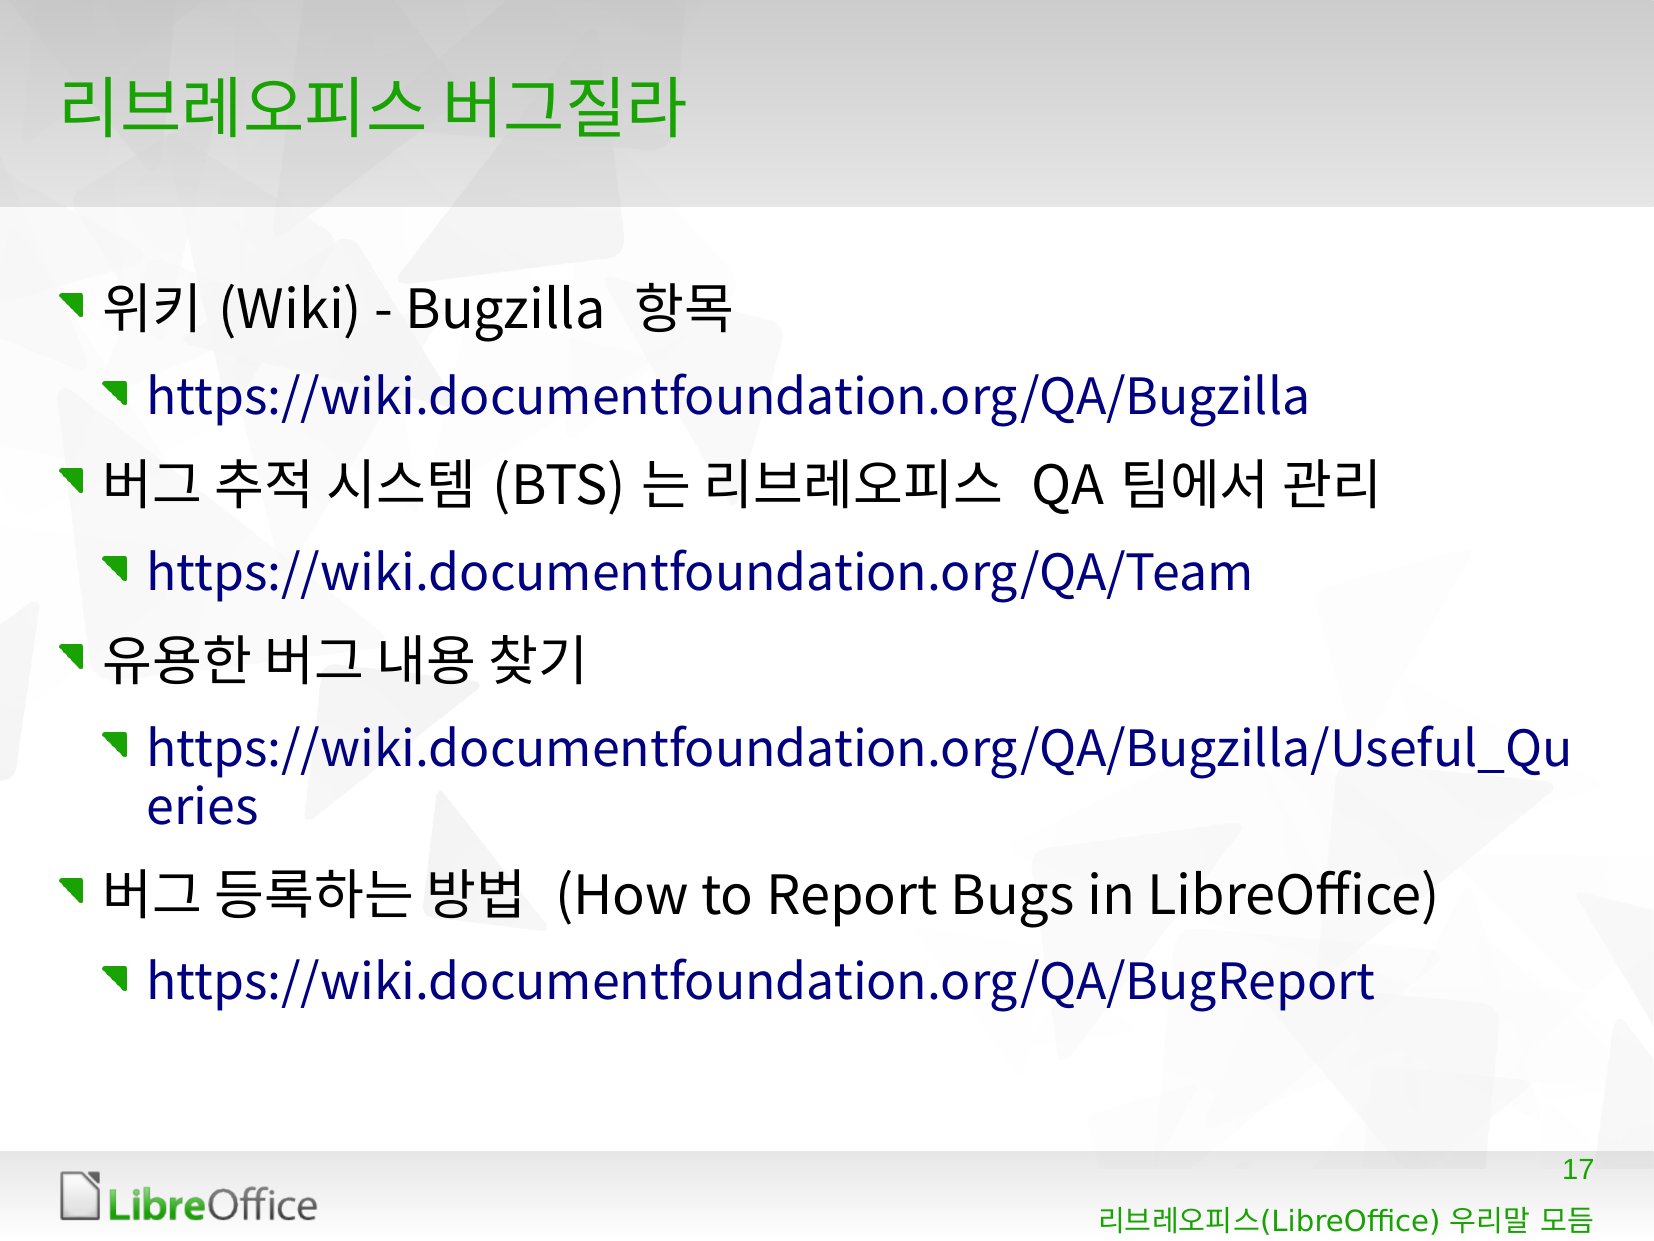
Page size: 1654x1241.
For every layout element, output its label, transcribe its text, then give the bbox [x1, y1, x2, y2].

list 위키(Wiki) - Bugzilla 항목 https://wiki.documentfoundation.org/QA/Bugzilla 버그 추적 시스템(BTS)는 리브레오피스 QA팀에서 관리 https://wiki.documentfoundation.org/QA/Team 유용한 버그 내용 찾기 https://wiki.documentfoundation.org/QA/Bugzilla/Useful_Queries 버그 등록하는 방법 (How to Report Bugs in LibreOffice) https://wiki.documentfoundation.org/QA/BugReport [59, 265, 1595, 986]
picture [1047, 986, 1068, 996]
picture [1195, 999, 1211, 1008]
picture [915, 548, 1654, 1169]
picture [1167, 986, 1179, 996]
picture [996, 999, 1012, 1008]
picture [947, 986, 963, 996]
picture [102, 986, 127, 991]
picture [41, 1152, 337, 1240]
picture [1314, 986, 1330, 996]
picture [0, 0, 783, 931]
picture [1135, 986, 1151, 995]
title 리브레오피스 버그질라 [59, 29, 1595, 178]
picture [1285, 986, 1300, 996]
